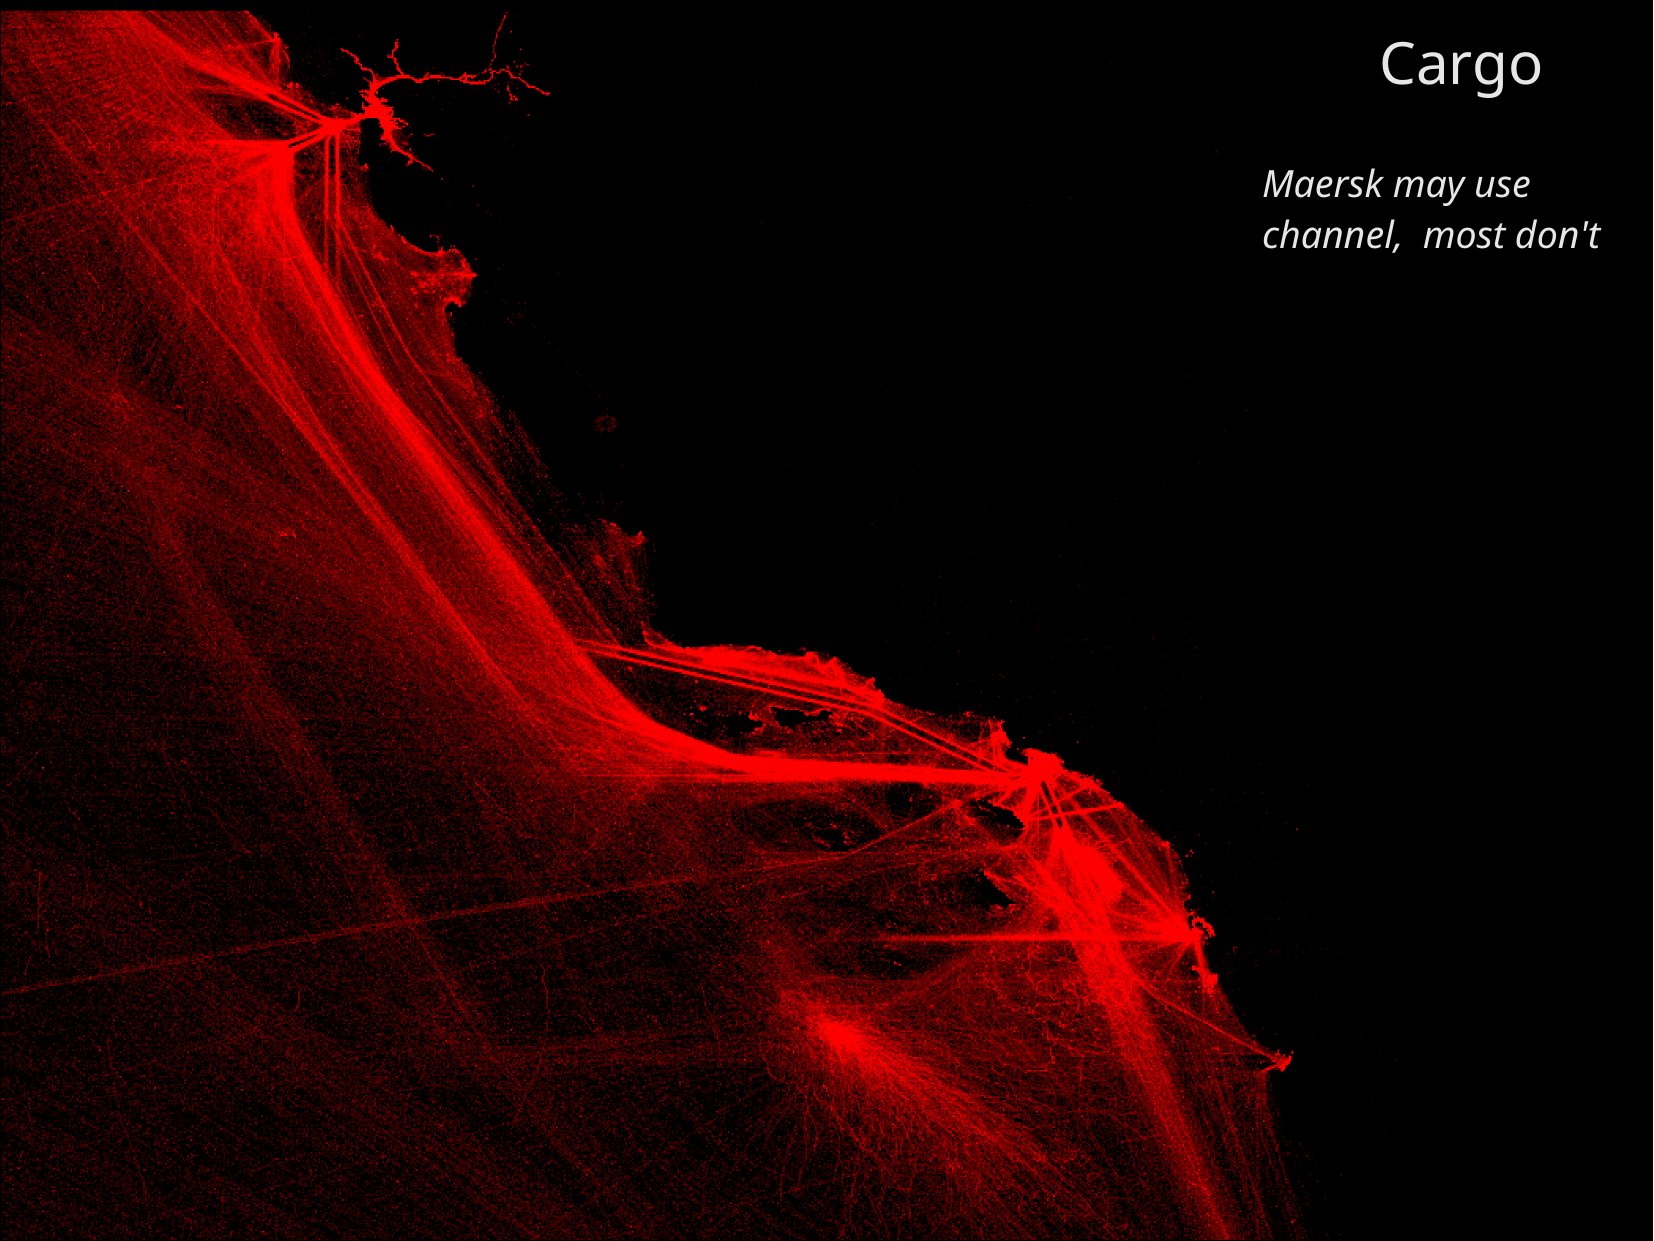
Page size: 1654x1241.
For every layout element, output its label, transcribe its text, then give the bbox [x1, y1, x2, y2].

picture [1, 0, 1653, 1240]
text_box Cargo [1364, 15, 1538, 106]
text_box Maersk may use channel, most don't [1247, 150, 1582, 262]
